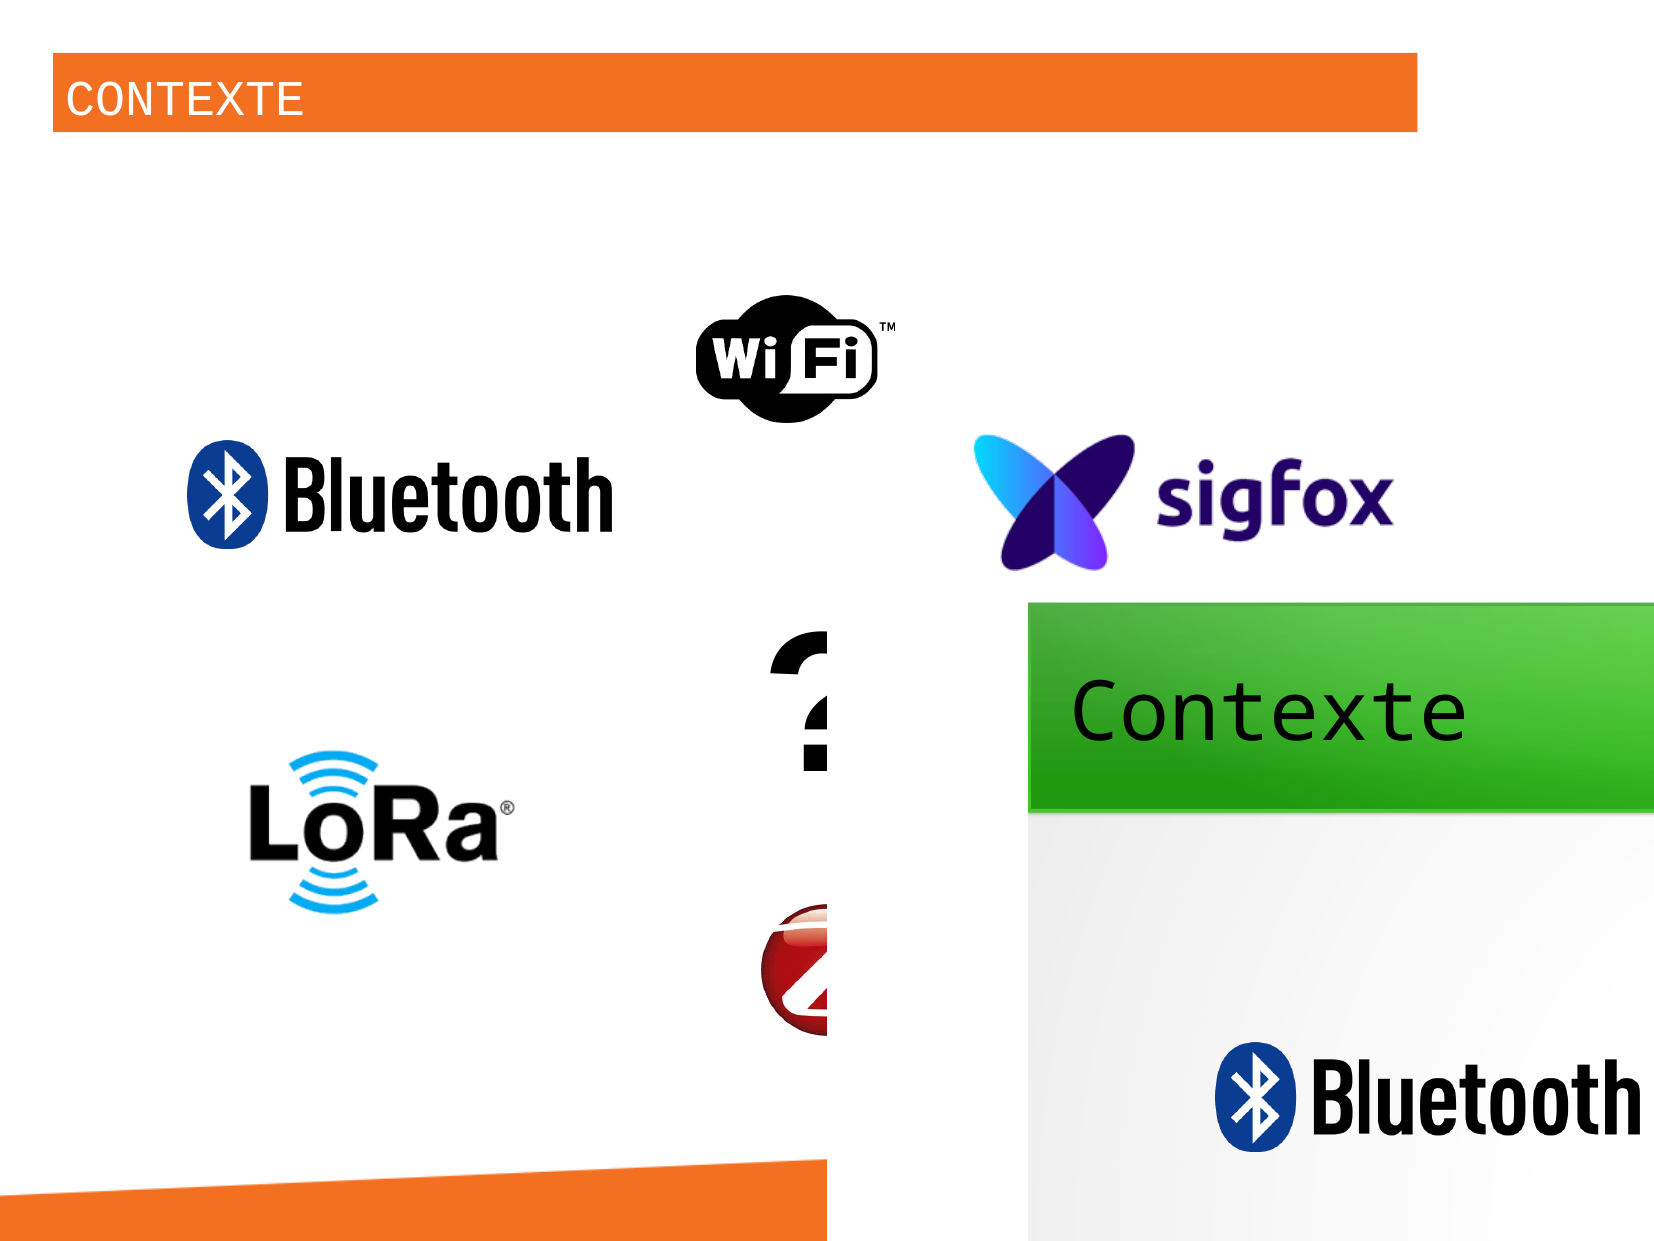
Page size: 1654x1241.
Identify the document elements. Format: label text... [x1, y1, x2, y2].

chart [826, 583, 1654, 1241]
picture [0, 0, 1654, 1241]
text_box ? [601, 582, 1045, 866]
title Contexte [53, 52, 1418, 133]
